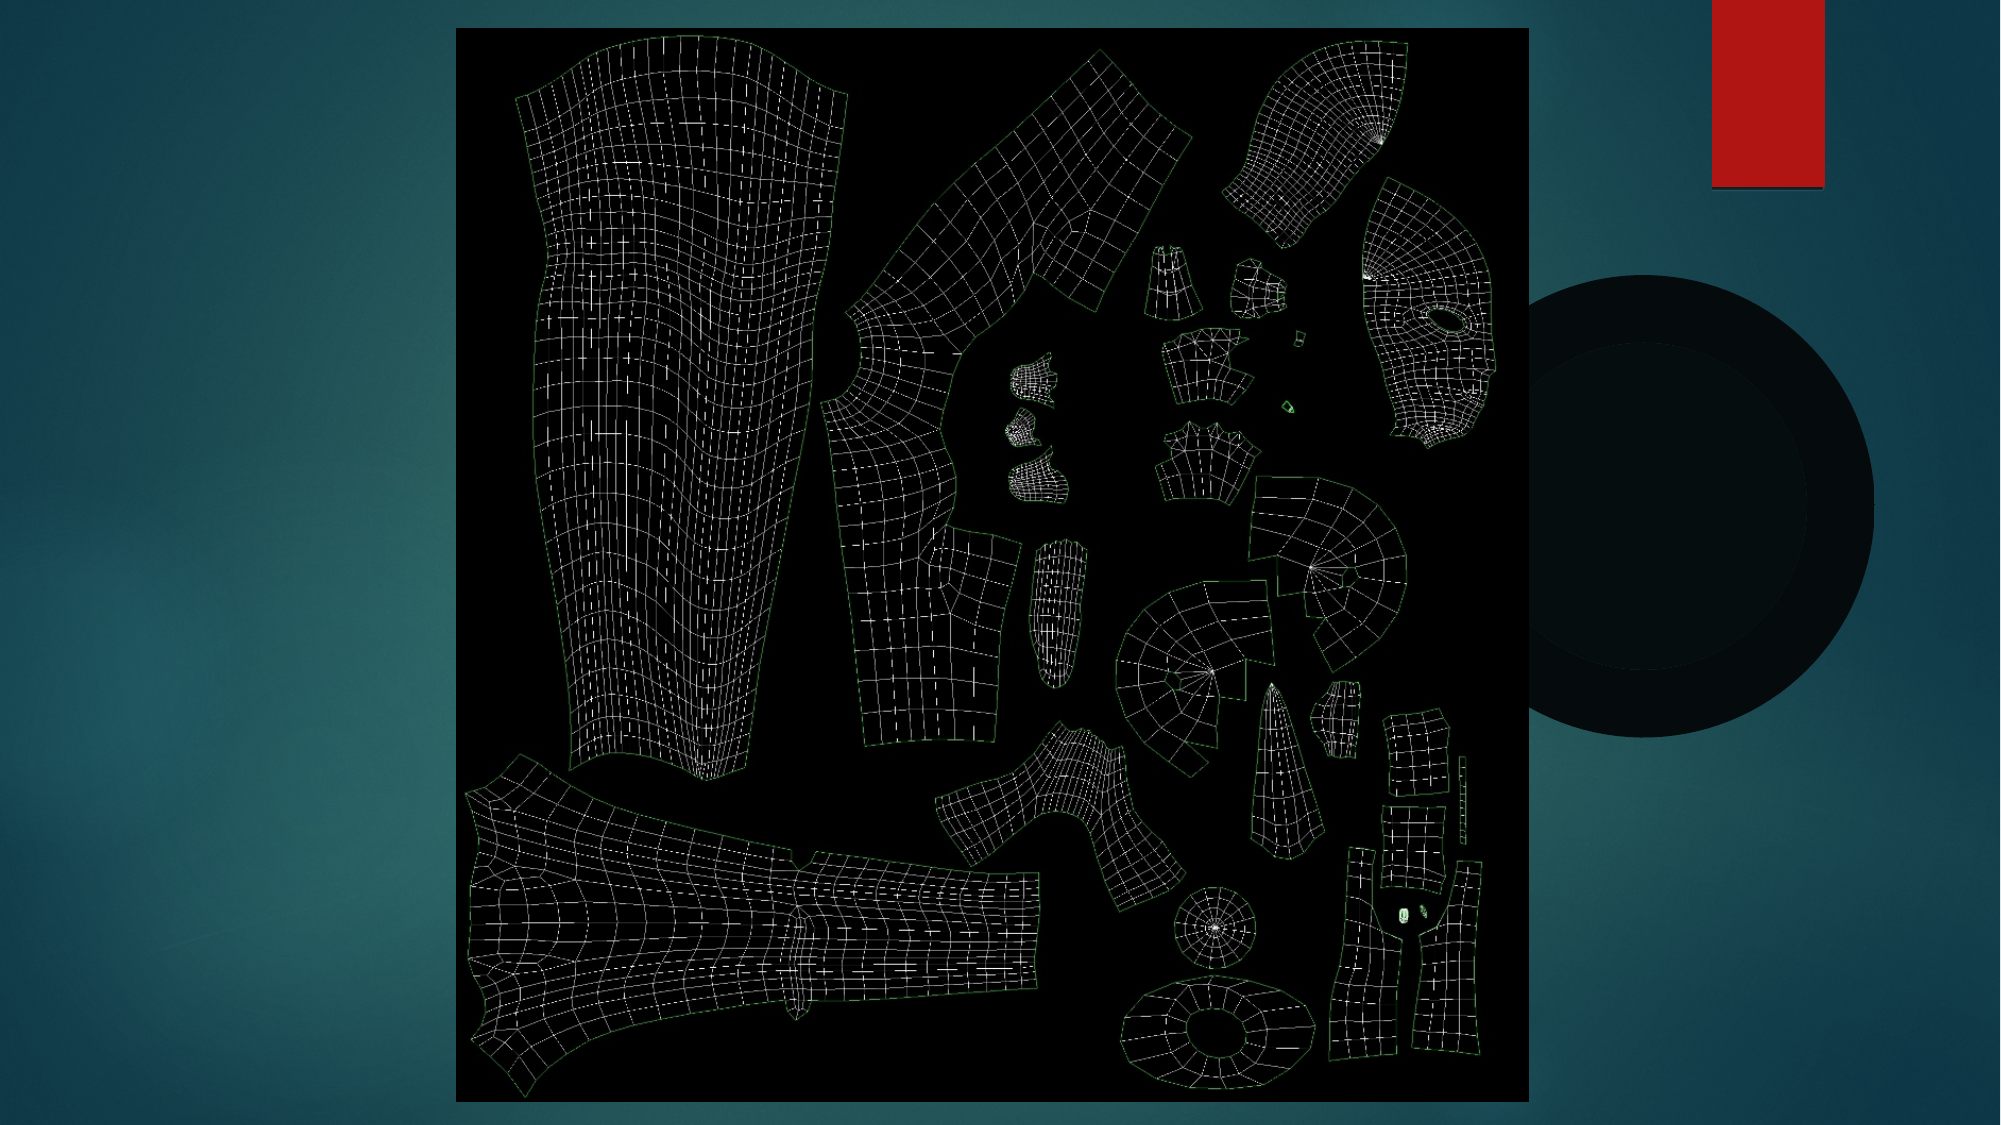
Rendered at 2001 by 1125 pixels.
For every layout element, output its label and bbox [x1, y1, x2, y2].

picture [456, 29, 1529, 1102]
